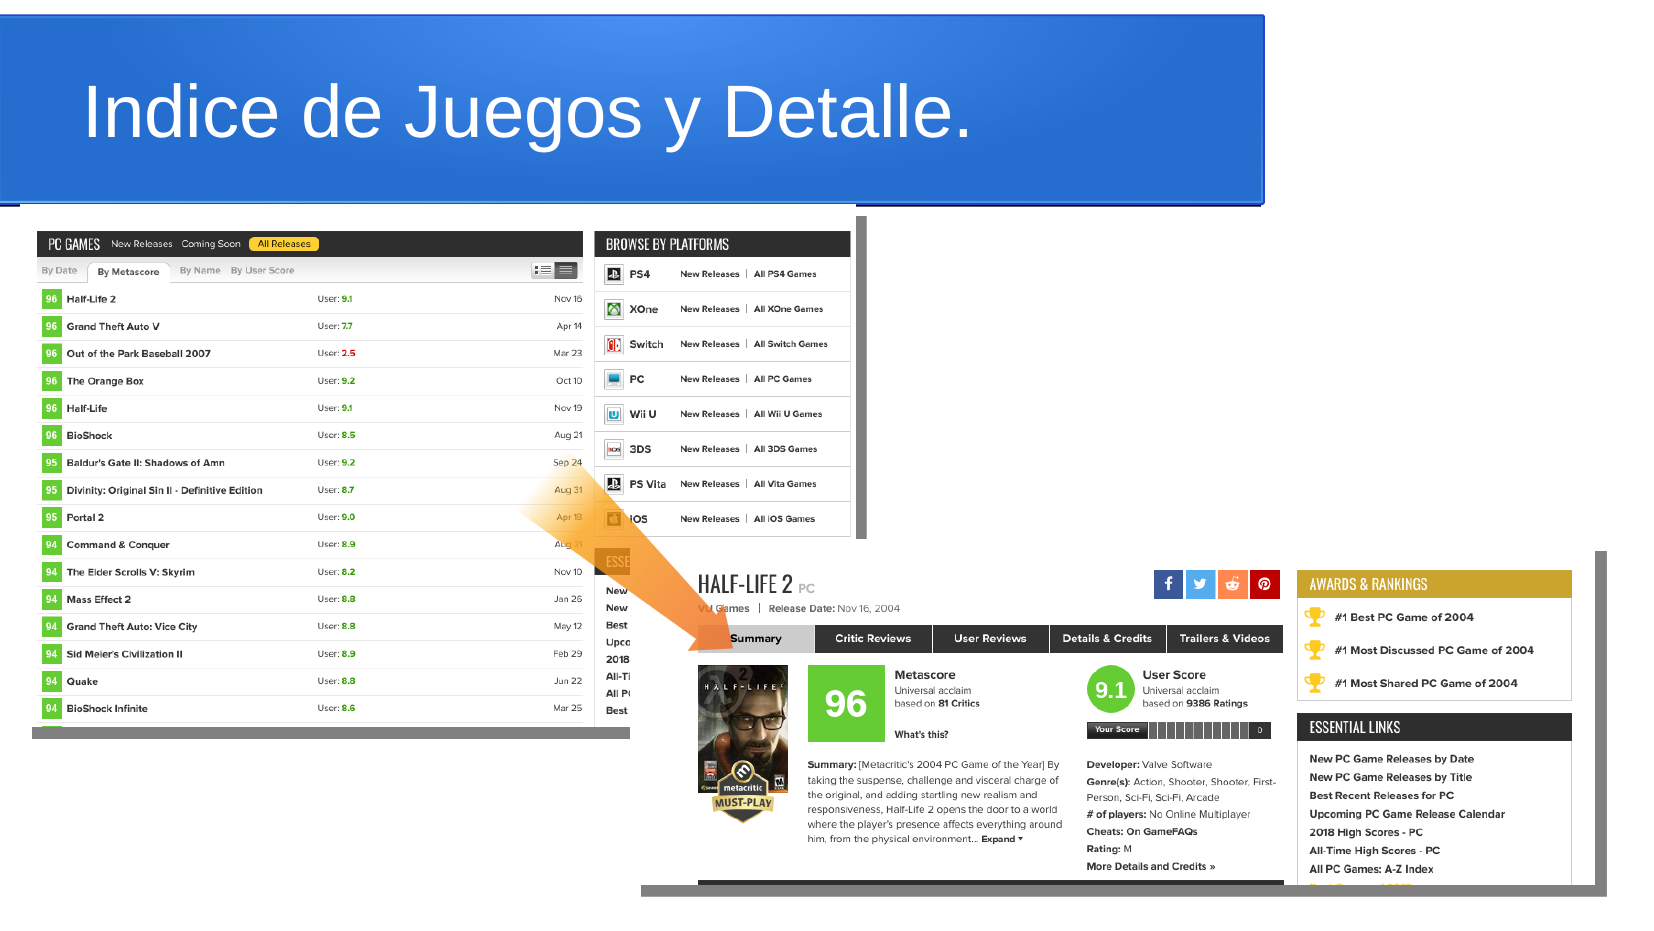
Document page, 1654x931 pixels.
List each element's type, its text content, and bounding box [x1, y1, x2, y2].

picture [20, 204, 1595, 886]
title Indice de Juegos y Detalle. [82, 35, 1235, 189]
